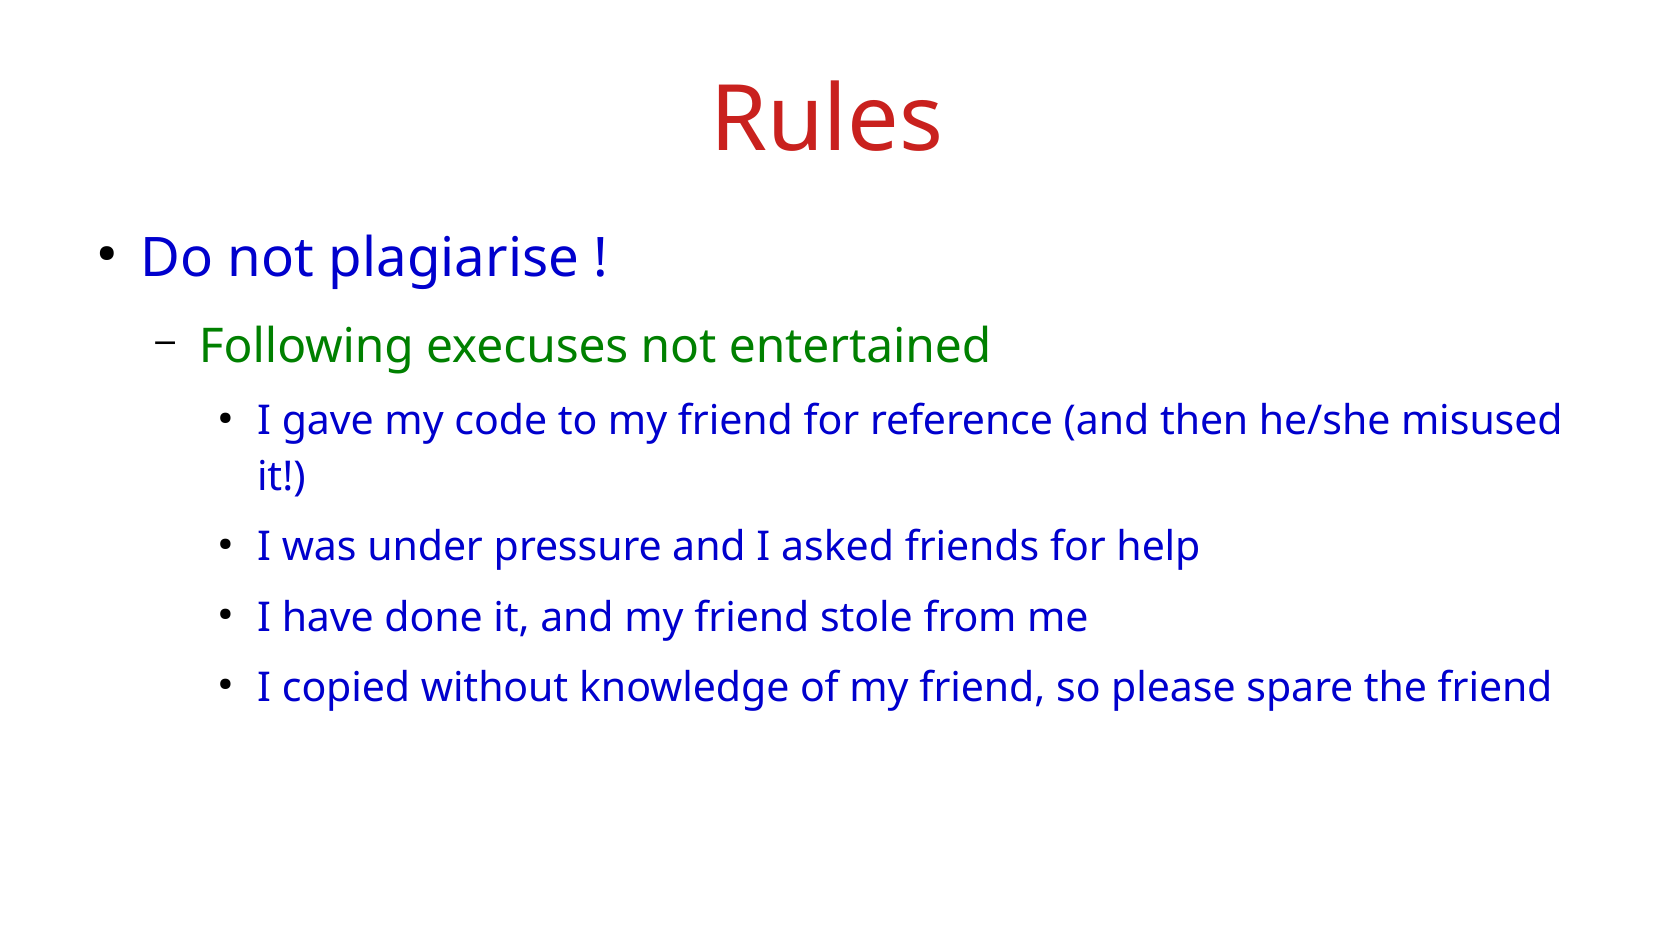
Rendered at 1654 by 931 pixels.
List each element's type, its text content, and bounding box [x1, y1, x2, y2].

title Rules [82, 37, 1571, 193]
list Do not plagiarise ! Following execuses not entertained I gave my code to my friend for reference (and then he/she misused it!) I was under pressure and I asked friends for help I have done it, and my friend stole from me I copied without knowledge of my friend, so please spare the friend [82, 217, 1571, 758]
